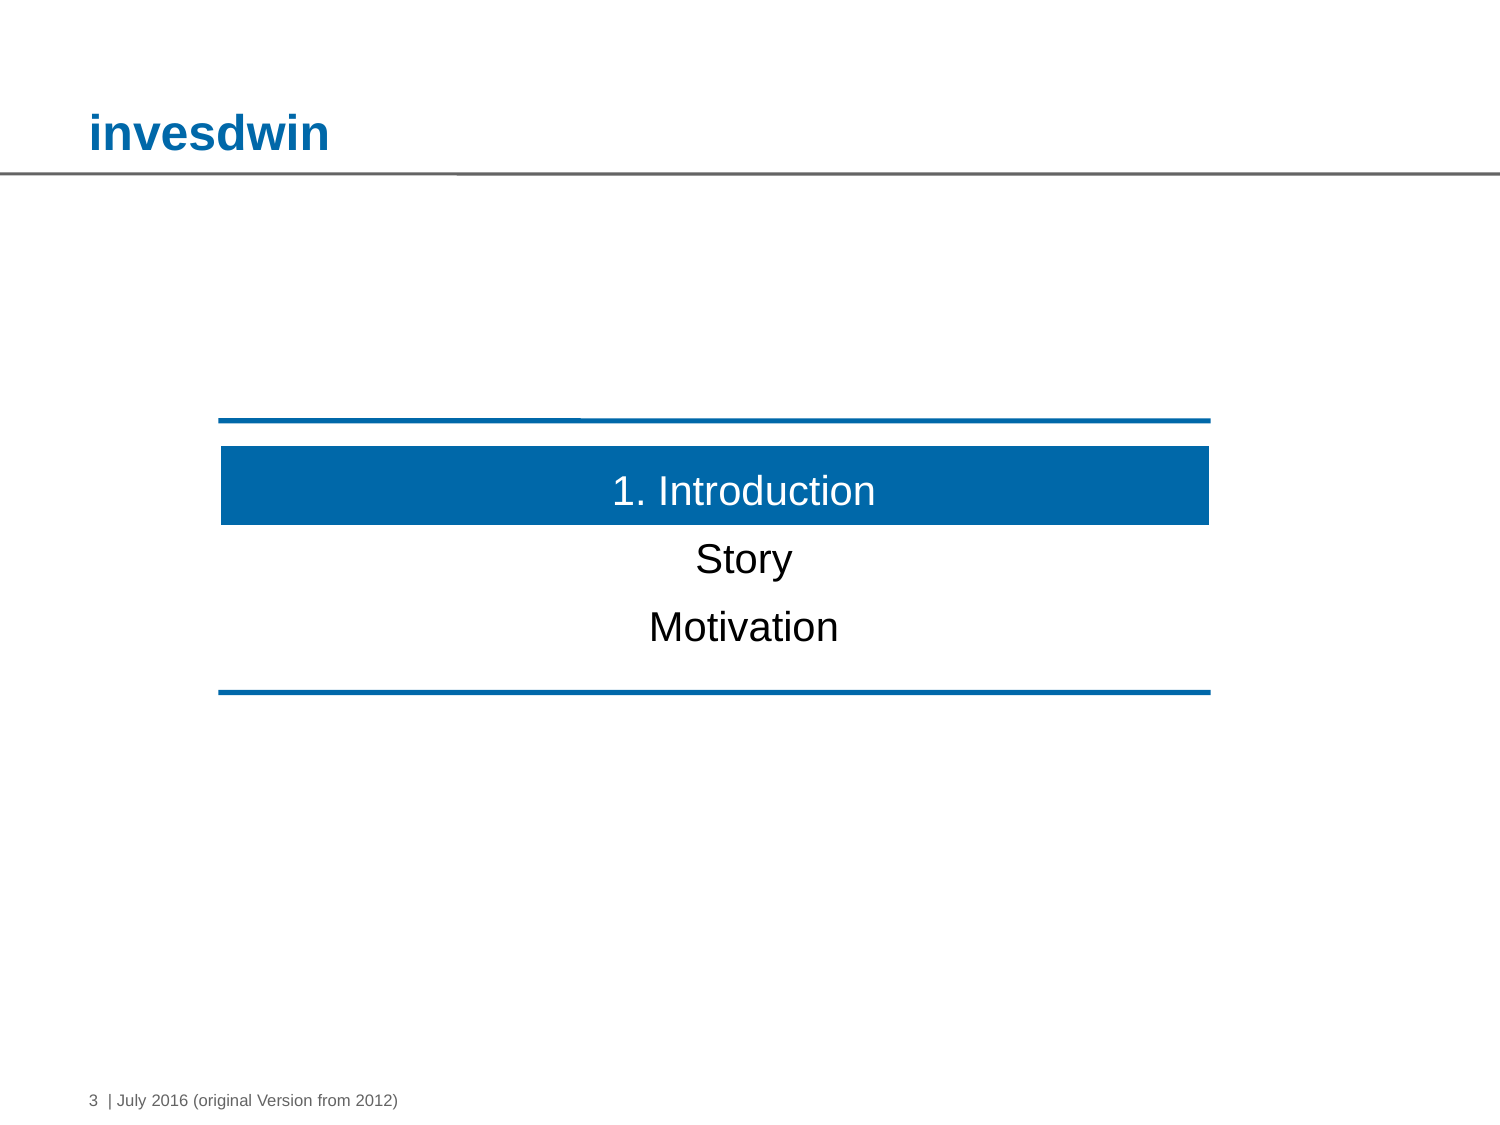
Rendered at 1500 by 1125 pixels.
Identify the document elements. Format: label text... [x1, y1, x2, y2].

text_box [218, 444, 1211, 456]
text_box 1. Introduction Story Motivation [88, 456, 1400, 693]
title invesdwin [0, 40, 1223, 168]
